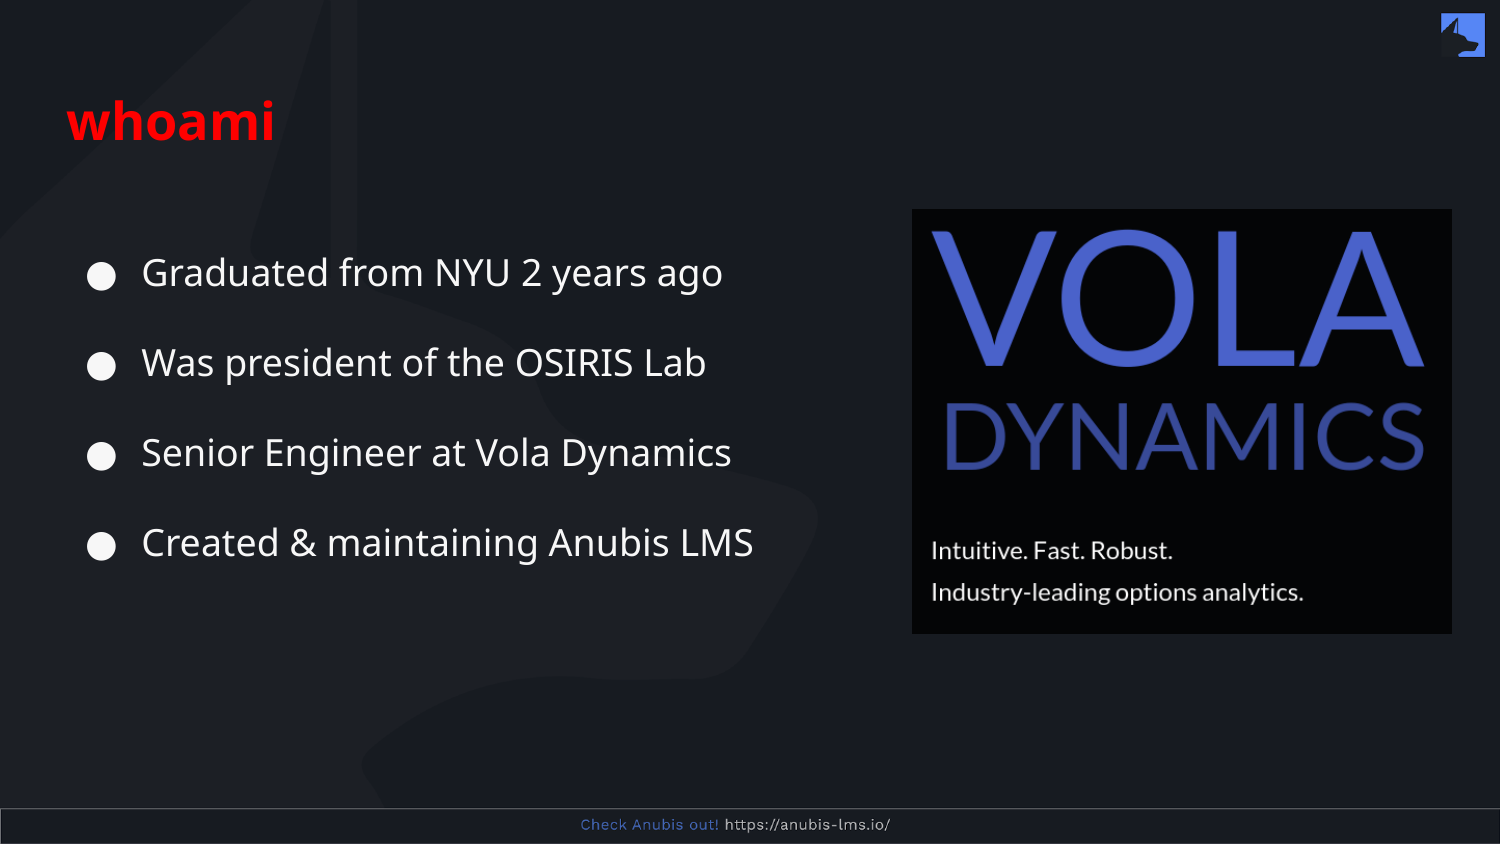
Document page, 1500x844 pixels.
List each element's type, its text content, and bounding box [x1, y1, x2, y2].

list Graduated from NYU 2 years ago Was president of the OSIRIS Lab Senior Engineer at Vola Dynamics Created & maintaining Anubis LMS [51, 189, 1449, 750]
picture [0, 0, 1500, 844]
title whoami [51, 72, 1449, 167]
